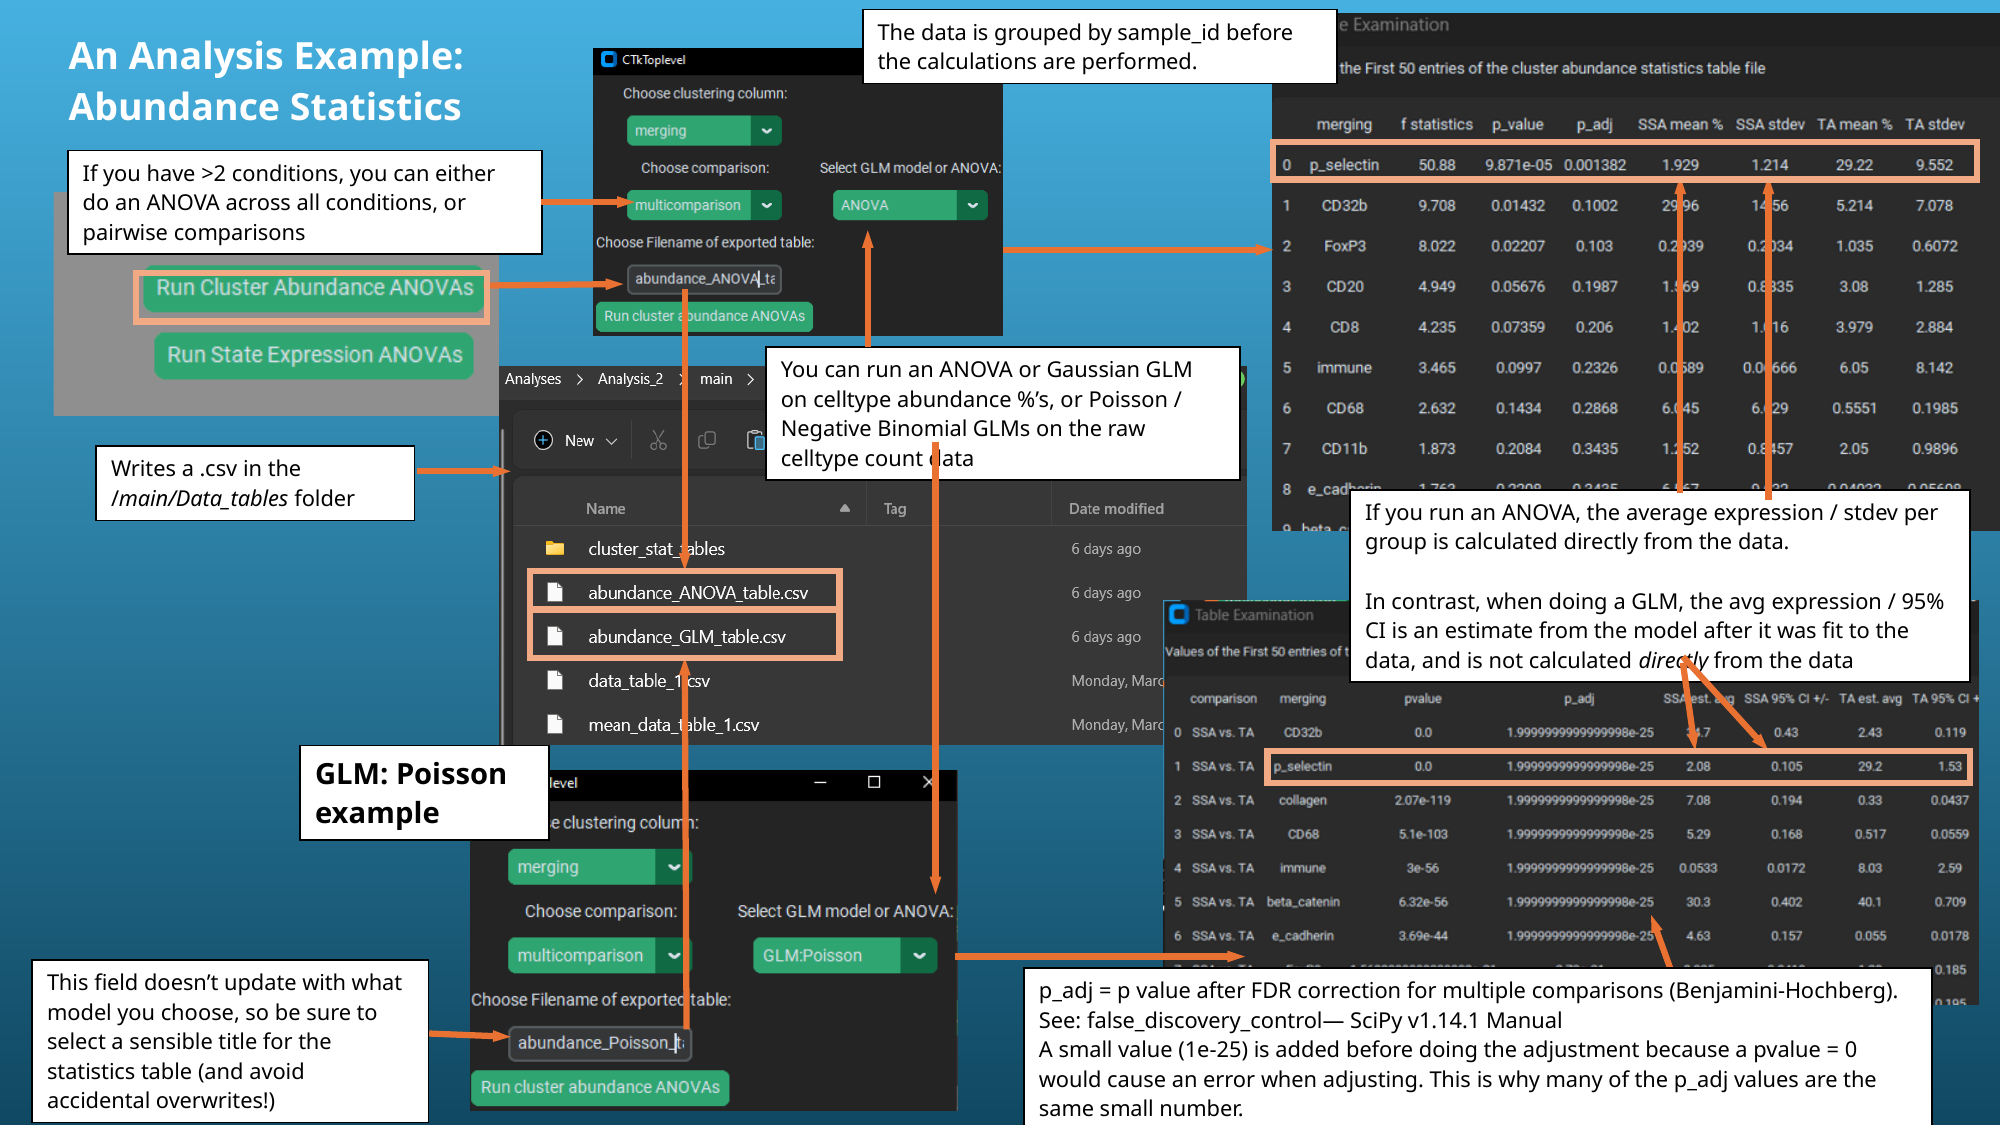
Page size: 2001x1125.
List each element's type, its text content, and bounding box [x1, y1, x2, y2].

picture [1276, 145, 1974, 176]
text_box You can run an ANOVA or Gaussian GLM on celltype abundance %’s, or Poisson / Negative Binomial GLMs on the raw celltype count data [765, 347, 1241, 444]
picture [533, 613, 836, 655]
picture [939, 366, 1979, 1005]
text_box An Analysis Example: Abundance Statistics [53, 21, 539, 128]
picture [1271, 754, 1967, 780]
picture [593, 48, 1003, 336]
text_box p_adj = p value after FDR correction for multiple comparisons (Benjamini-Hochberg). See: false_discovery_control — SciPy v1.14.1 Manual A small value (1e-25) is added before doing the adjustment because a pvalue = 0 would cause an error when adjusting. This is why many of the p_adj values are the same small number. [1024, 967, 1932, 1091]
text_box If you have >2 conditions, you can either do an ANOVA across all conditions, or pairwise comparisons [67, 150, 543, 246]
text_box The data is grouped by sample_id before the calculations are performed. [862, 9, 1338, 78]
picture [1272, 183, 1677, 531]
picture [1690, 683, 1761, 748]
picture [53, 192, 683, 745]
picture [470, 770, 958, 1111]
text_box GLM: Poisson example [300, 745, 550, 831]
picture [1272, 13, 2000, 531]
picture [1683, 183, 1765, 489]
picture [533, 574, 836, 606]
picture [686, 366, 932, 745]
text_box This field doesn’t update with what model you choose, so be sure to select a sensible title for the statistics table (and avoid accidental overwrites!) [32, 960, 429, 1107]
picture [139, 276, 484, 318]
text_box If you run an ANOVA, the average expression / stdev per group is calculated directly from the data. In contrast, when doing a GLM, the avg expression / 95% CI is an estimate from the model after it was fit to the data, and is not calculated directly from the data [1350, 489, 1970, 667]
text_box Writes a .csv in the /main/Data_tables folder [96, 446, 415, 516]
